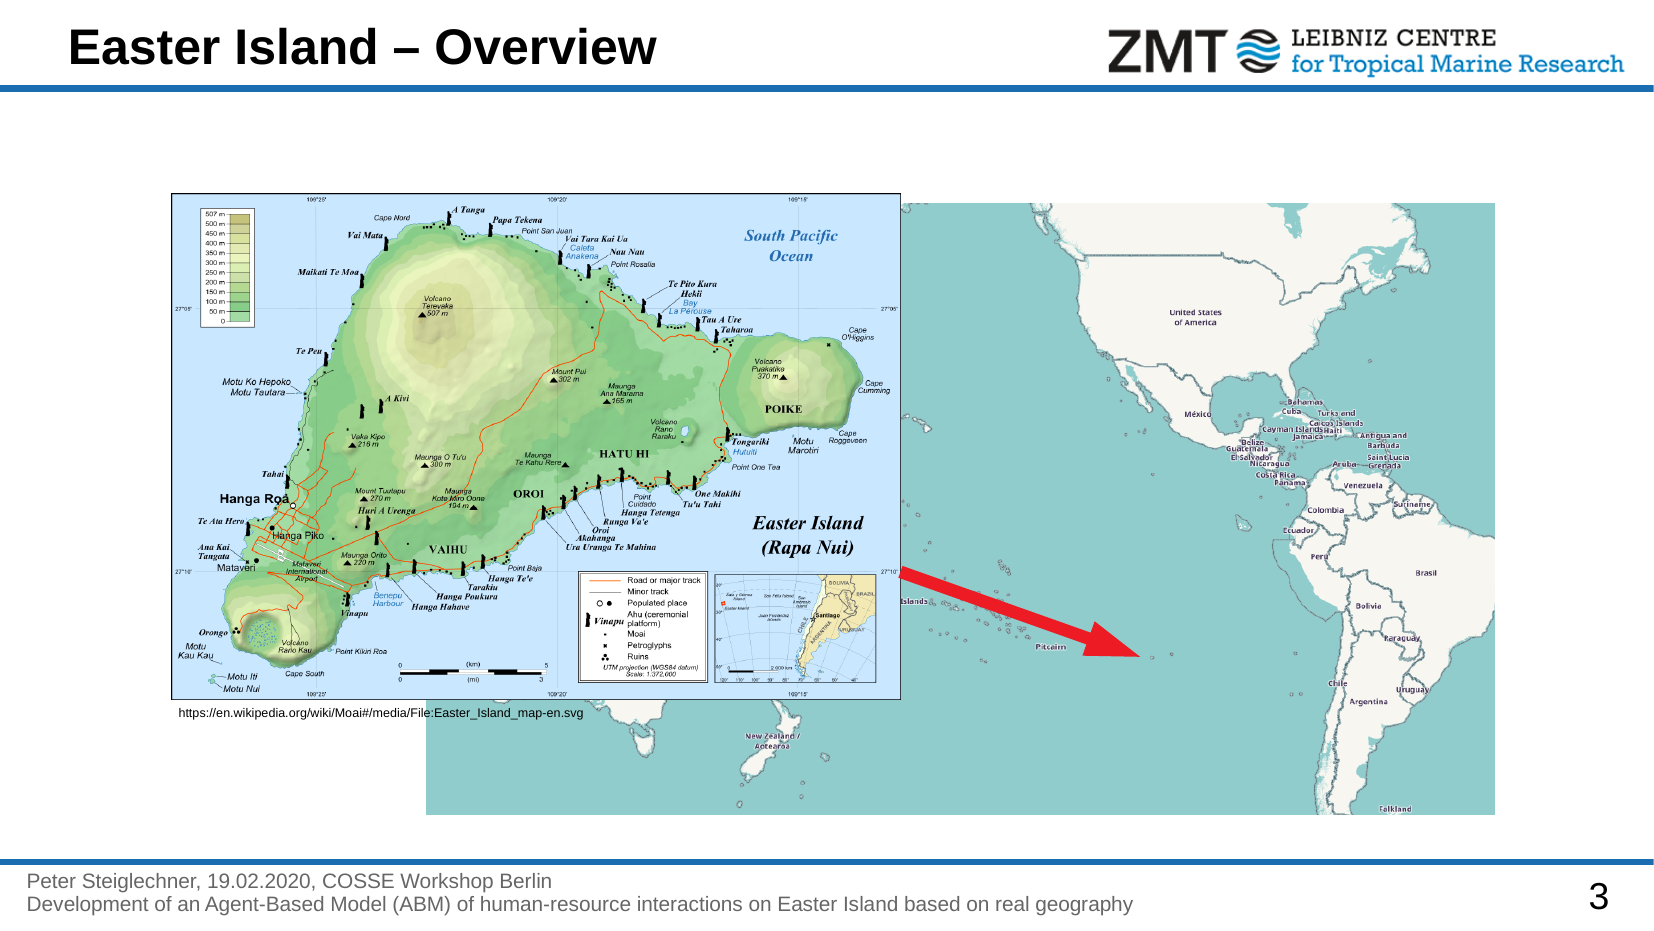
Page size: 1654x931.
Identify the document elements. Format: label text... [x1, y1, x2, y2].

text_box https://en.wikipedia.org/wiki/Moai#/media/File:Easter_Island_map-en.svg [163, 699, 1304, 751]
text_box Easter Island – Overview [53, 12, 1022, 83]
picture [1086, 1, 1654, 85]
text_box 3 [1482, 868, 1625, 925]
picture [171, 193, 1495, 815]
